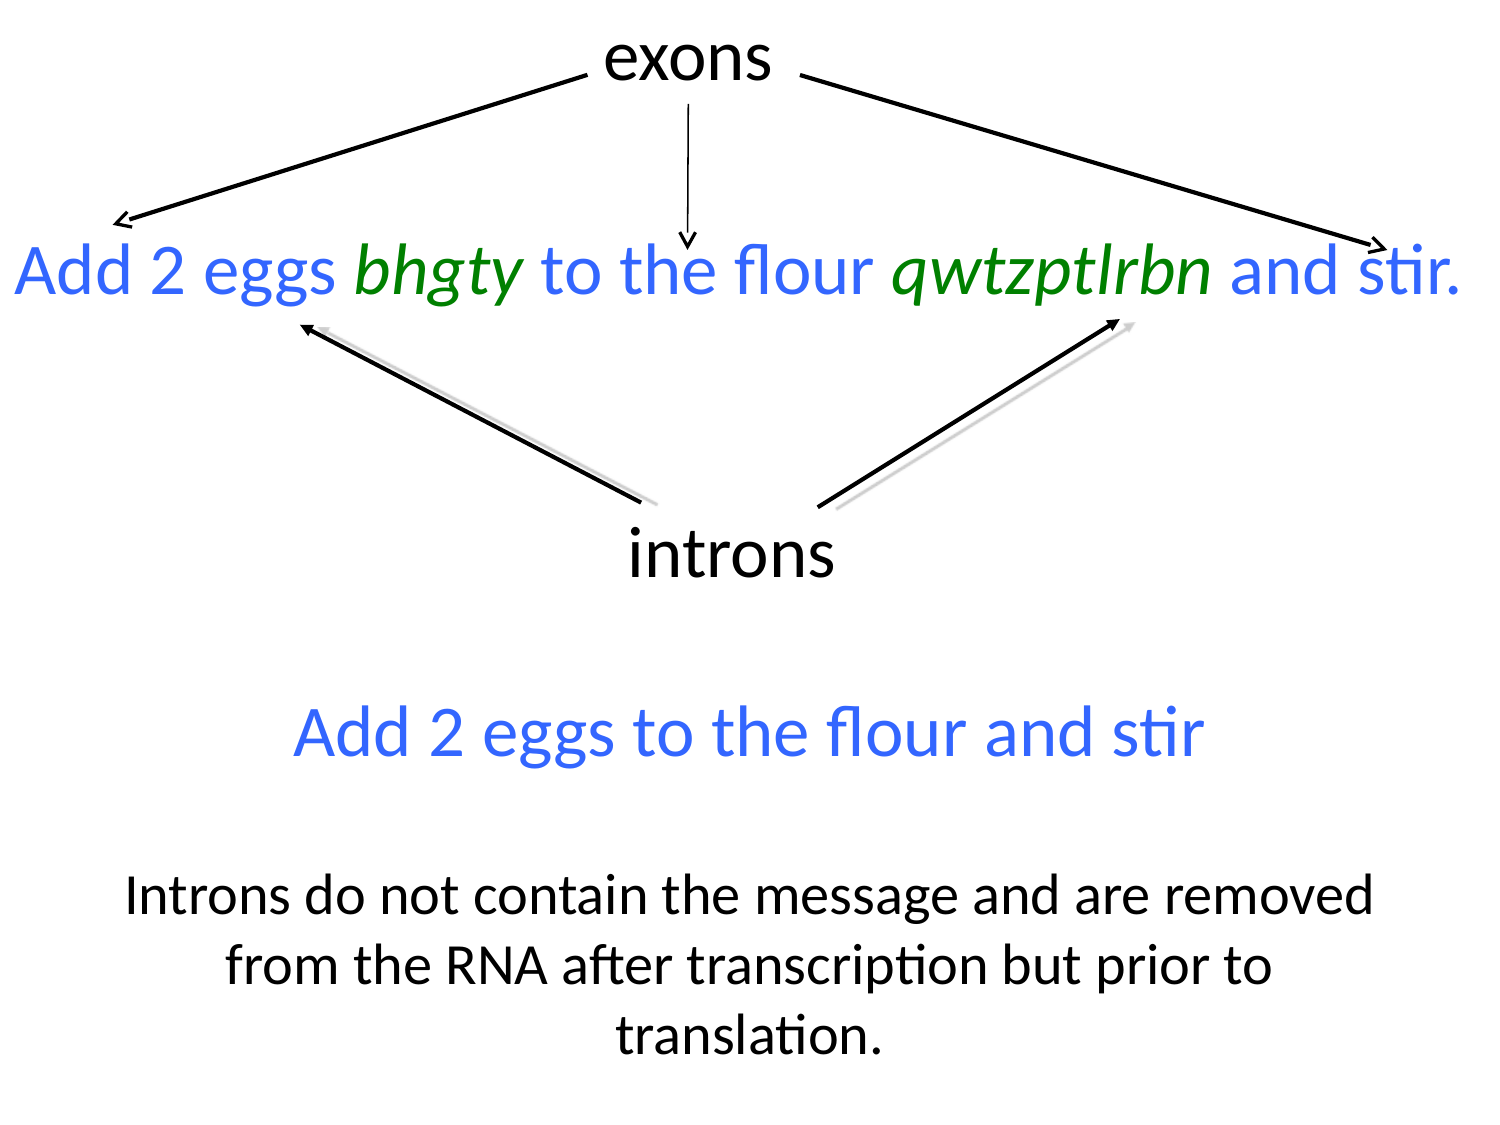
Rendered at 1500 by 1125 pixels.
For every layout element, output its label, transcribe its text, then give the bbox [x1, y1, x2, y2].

text_box Add 2 eggs to the flour and stir [74, 675, 1425, 779]
text_box exons [588, 0, 789, 103]
text_box Add 2 eggs bhgty to the flour qwtzptlrbn and stir. [0, 213, 1500, 317]
title Introns do not contain the message and are removed from the RNA after transcription but prior to translation. [75, 843, 1425, 1079]
text_box introns [613, 497, 852, 601]
